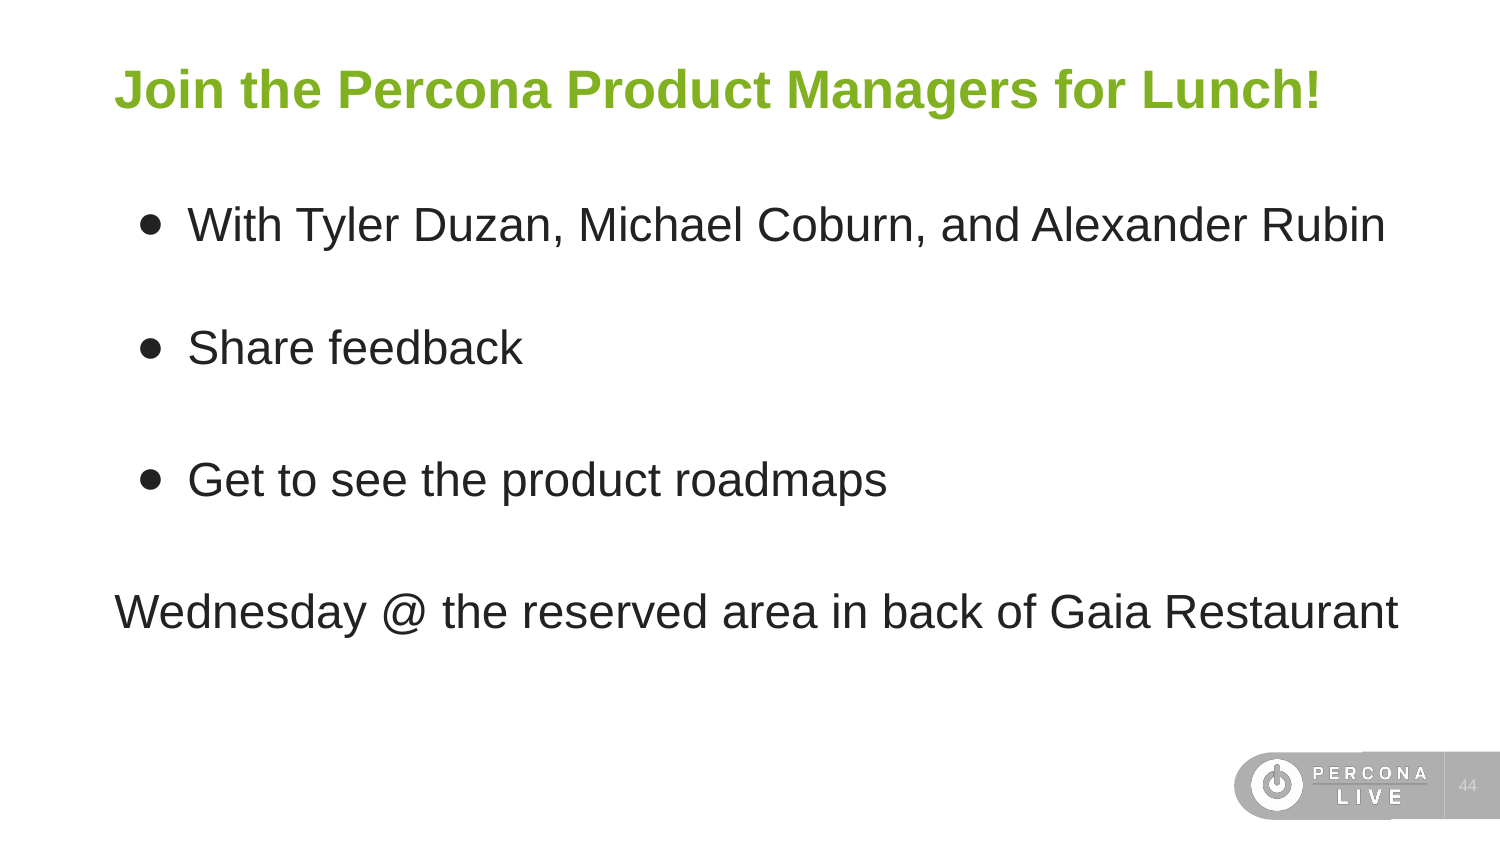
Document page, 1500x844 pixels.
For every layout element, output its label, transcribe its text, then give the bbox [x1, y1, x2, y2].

picture [1251, 759, 1427, 811]
title Join the Percona Product Managers for Lunch! [103, 6, 1397, 176]
text_box With Tyler Duzan, Michael Coburn, and Alexander Rubin Share feedback Get to see the product roadmaps Wednesday @ the reserved area in back of Gaia Restaurant [103, 173, 1467, 682]
